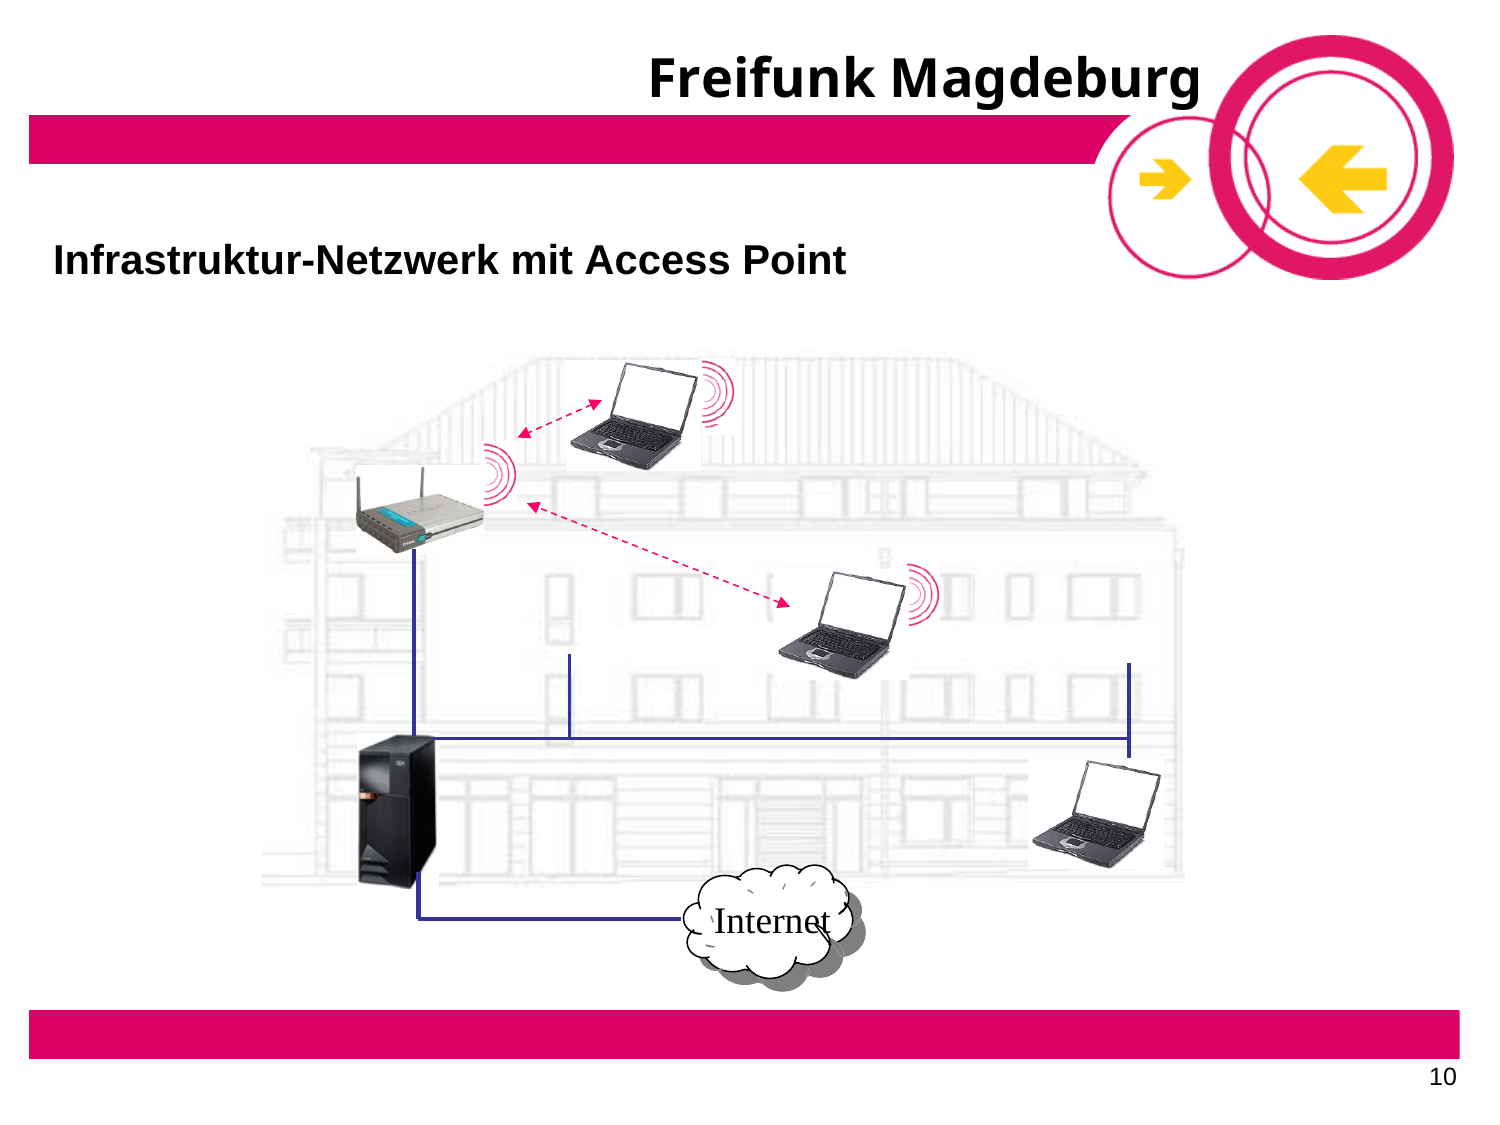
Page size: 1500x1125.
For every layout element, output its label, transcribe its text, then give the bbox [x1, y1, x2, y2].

text_box [683, 894, 829, 979]
picture [1107, 35, 1454, 280]
text_box Internet [699, 889, 850, 950]
text_box Infrastruktur-Netzwerk mit Access Point [53, 233, 1046, 313]
text_box [701, 865, 847, 889]
picture [262, 350, 1185, 889]
